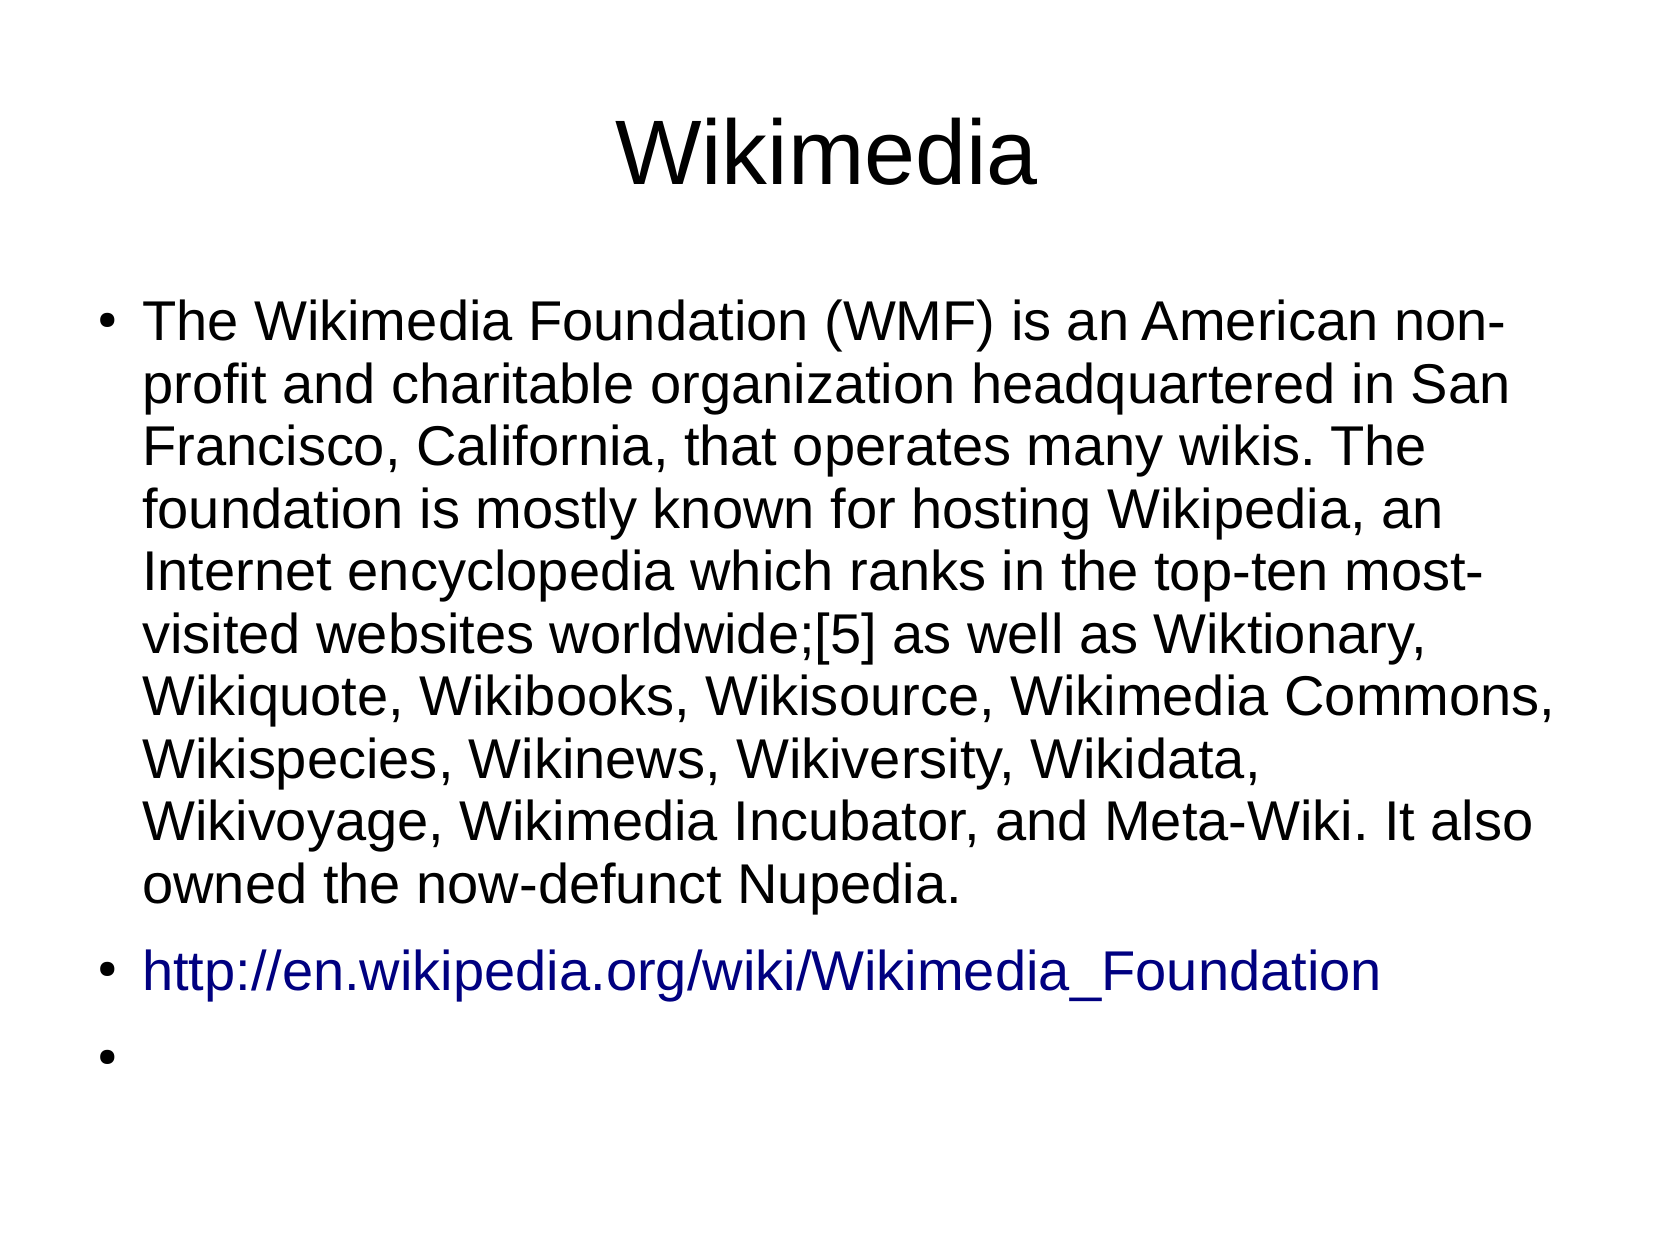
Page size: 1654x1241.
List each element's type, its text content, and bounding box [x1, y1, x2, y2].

title Wikimedia [82, 49, 1571, 257]
list The Wikimedia Foundation (WMF) is an American non-profit and charitable organization headquartered in San Francisco, California, that operates many wikis. The foundation is mostly known for hosting Wikipedia, an Internet encyclopedia which ranks in the top-ten most-visited websites worldwide;[5] as well as Wiktionary, Wikiquote, Wikibooks, Wikisource, Wikimedia Commons, Wikispecies, Wikinews, Wikiversity, Wikidata, Wikivoyage, Wikimedia Incubator, and Meta-Wiki. It also owned the now-defunct Nupedia. http://en.wikipedia.org/wiki/Wikimedia_Foundation [82, 290, 1571, 1010]
